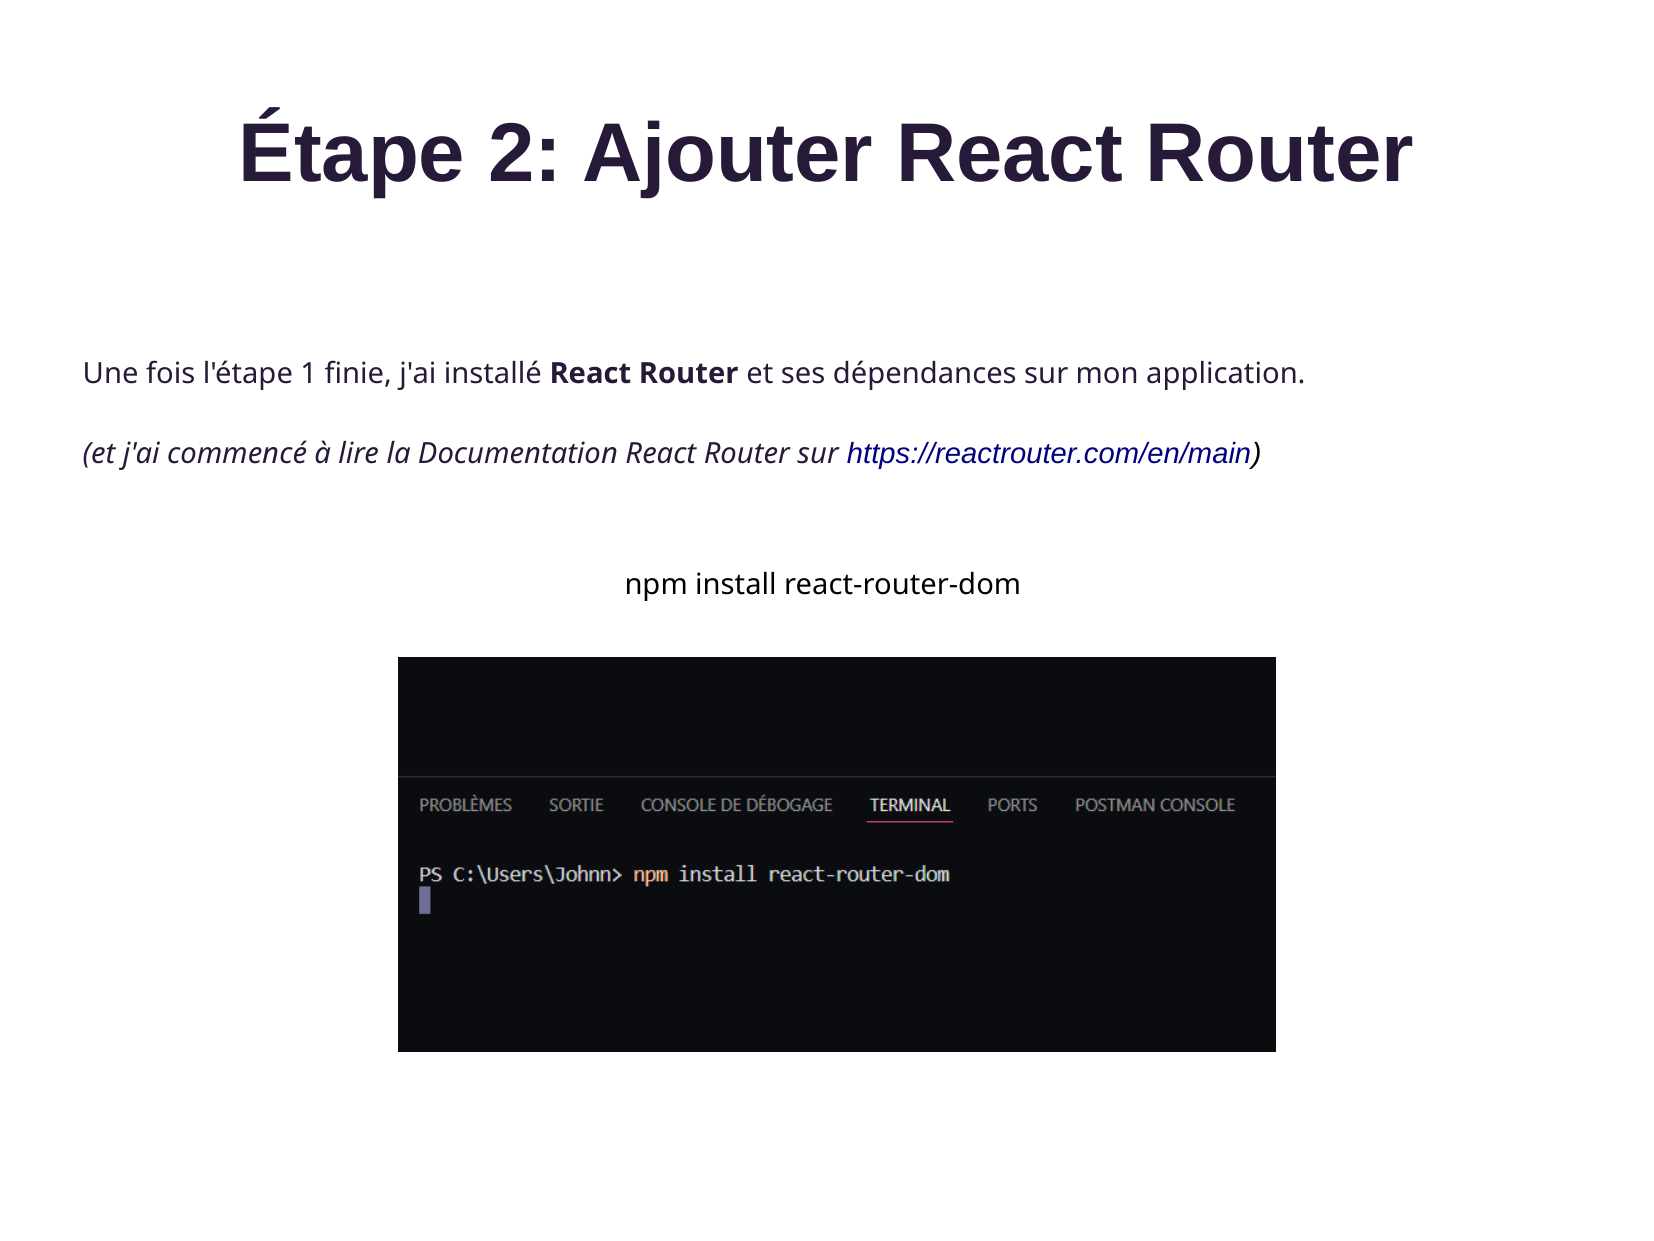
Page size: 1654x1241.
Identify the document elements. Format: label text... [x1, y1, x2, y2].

title Étape 2: Ajouter React Router [82, 49, 1571, 257]
list Une fois l'étape 1 finie, j'ai installé React Router et ses dépendances sur mon application. (et j'ai commencé à lire la Documentation React Router sur https://reactrouter.com/en/main) npm install react-router-dom [82, 290, 1571, 1109]
picture [398, 657, 1276, 1052]
